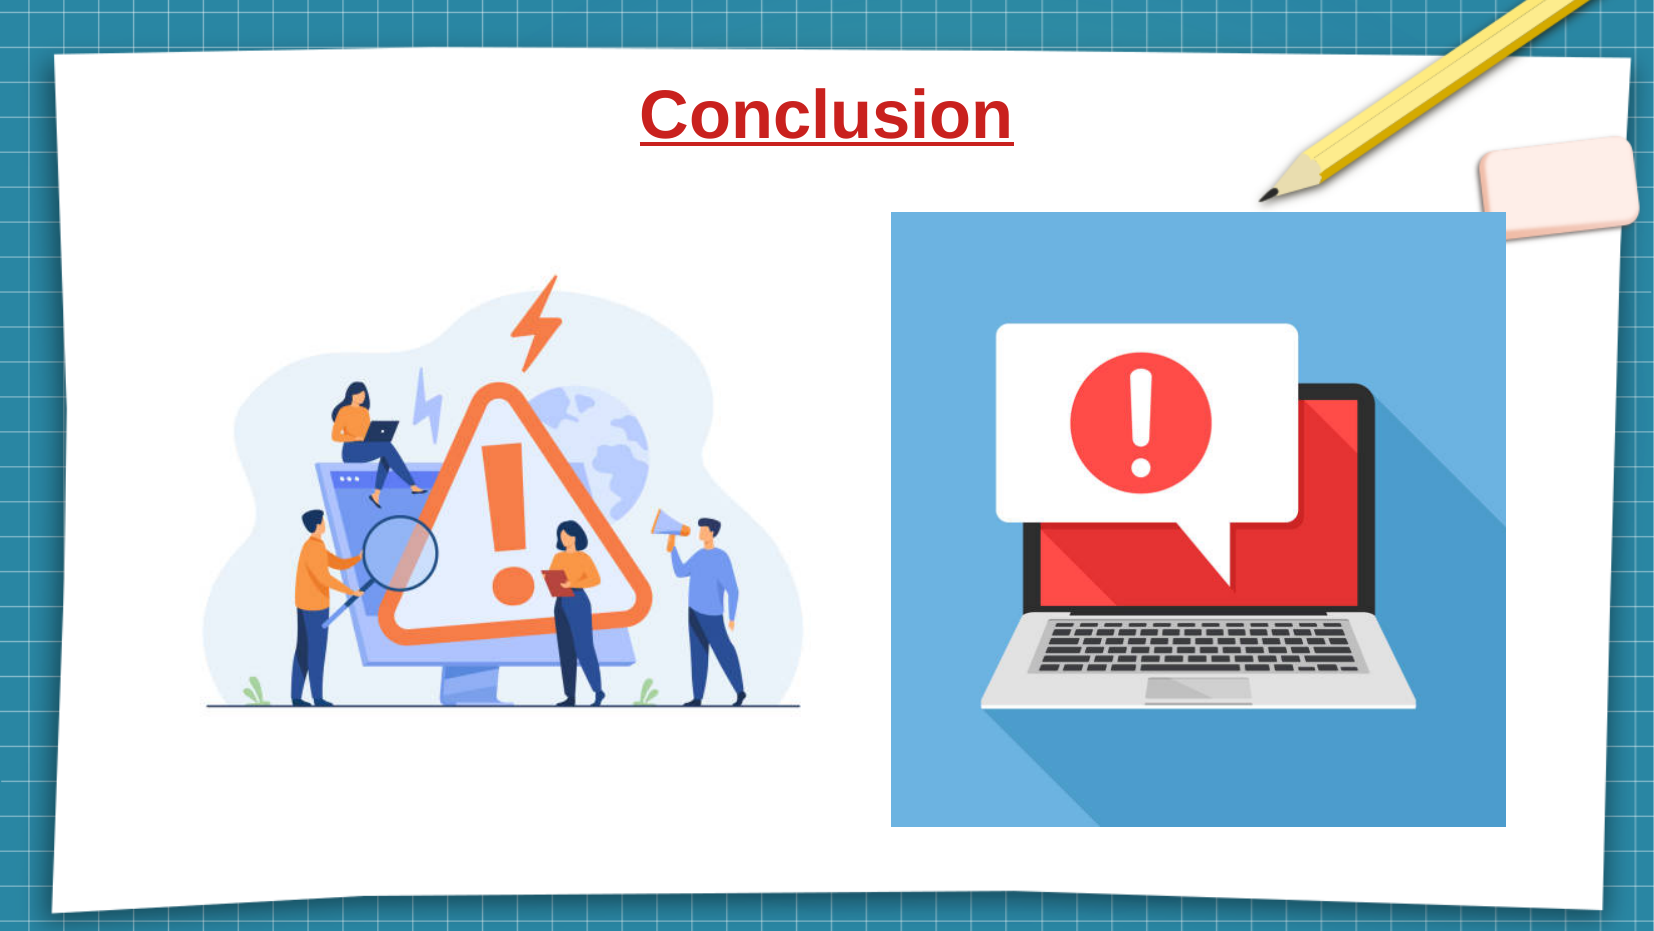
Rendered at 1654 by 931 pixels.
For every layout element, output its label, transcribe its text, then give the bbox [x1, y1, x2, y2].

picture [0, 0, 1654, 931]
title Conclusion [82, 37, 1571, 193]
